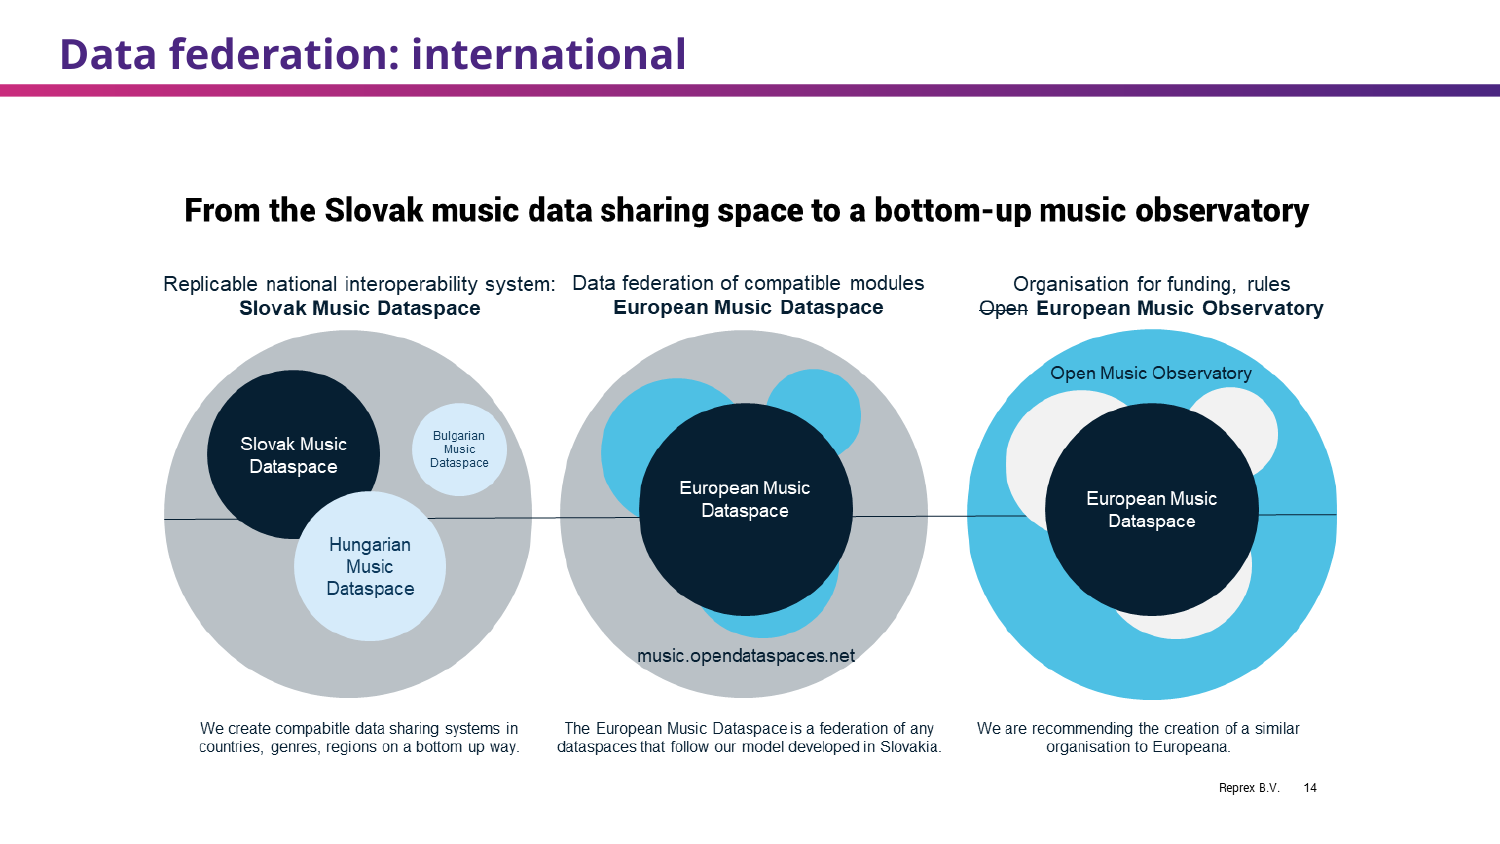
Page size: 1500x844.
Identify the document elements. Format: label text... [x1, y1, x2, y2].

picture [0, 0, 1500, 844]
text_box Data federation: international [43, 12, 963, 93]
